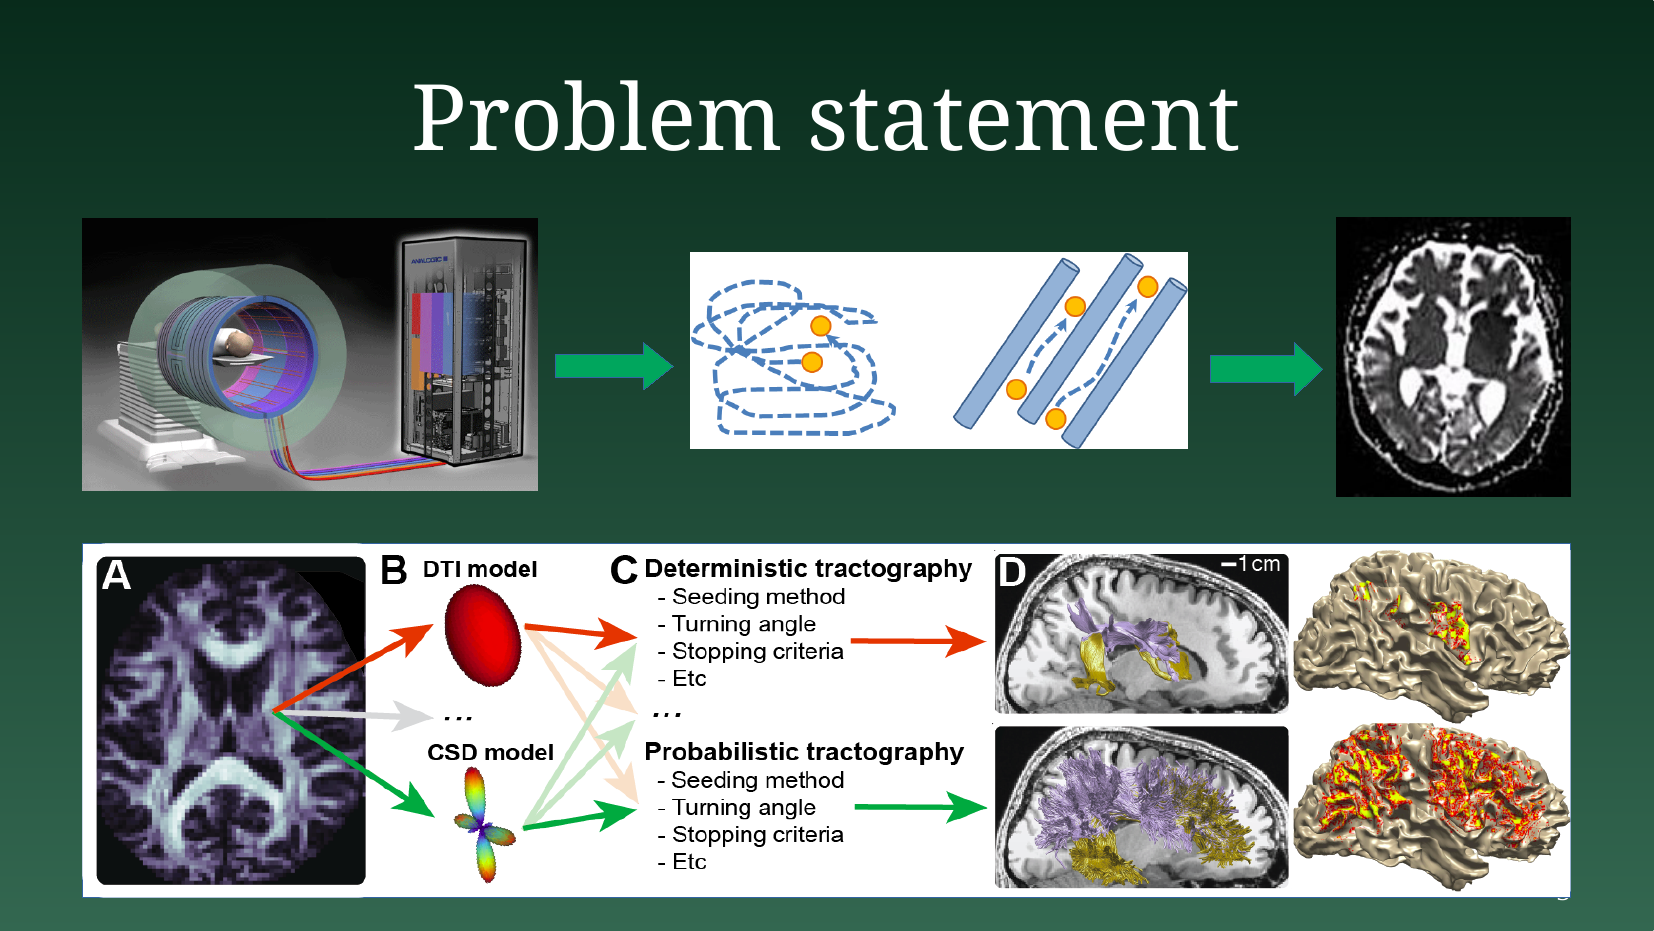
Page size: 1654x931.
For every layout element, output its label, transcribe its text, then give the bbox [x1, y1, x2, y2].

picture [82, 218, 538, 491]
title Problem statement [82, 37, 1571, 193]
picture [82, 543, 1571, 898]
picture [1336, 217, 1571, 497]
picture [690, 252, 1188, 449]
text_box [1210, 342, 1323, 396]
text_box [555, 342, 674, 390]
